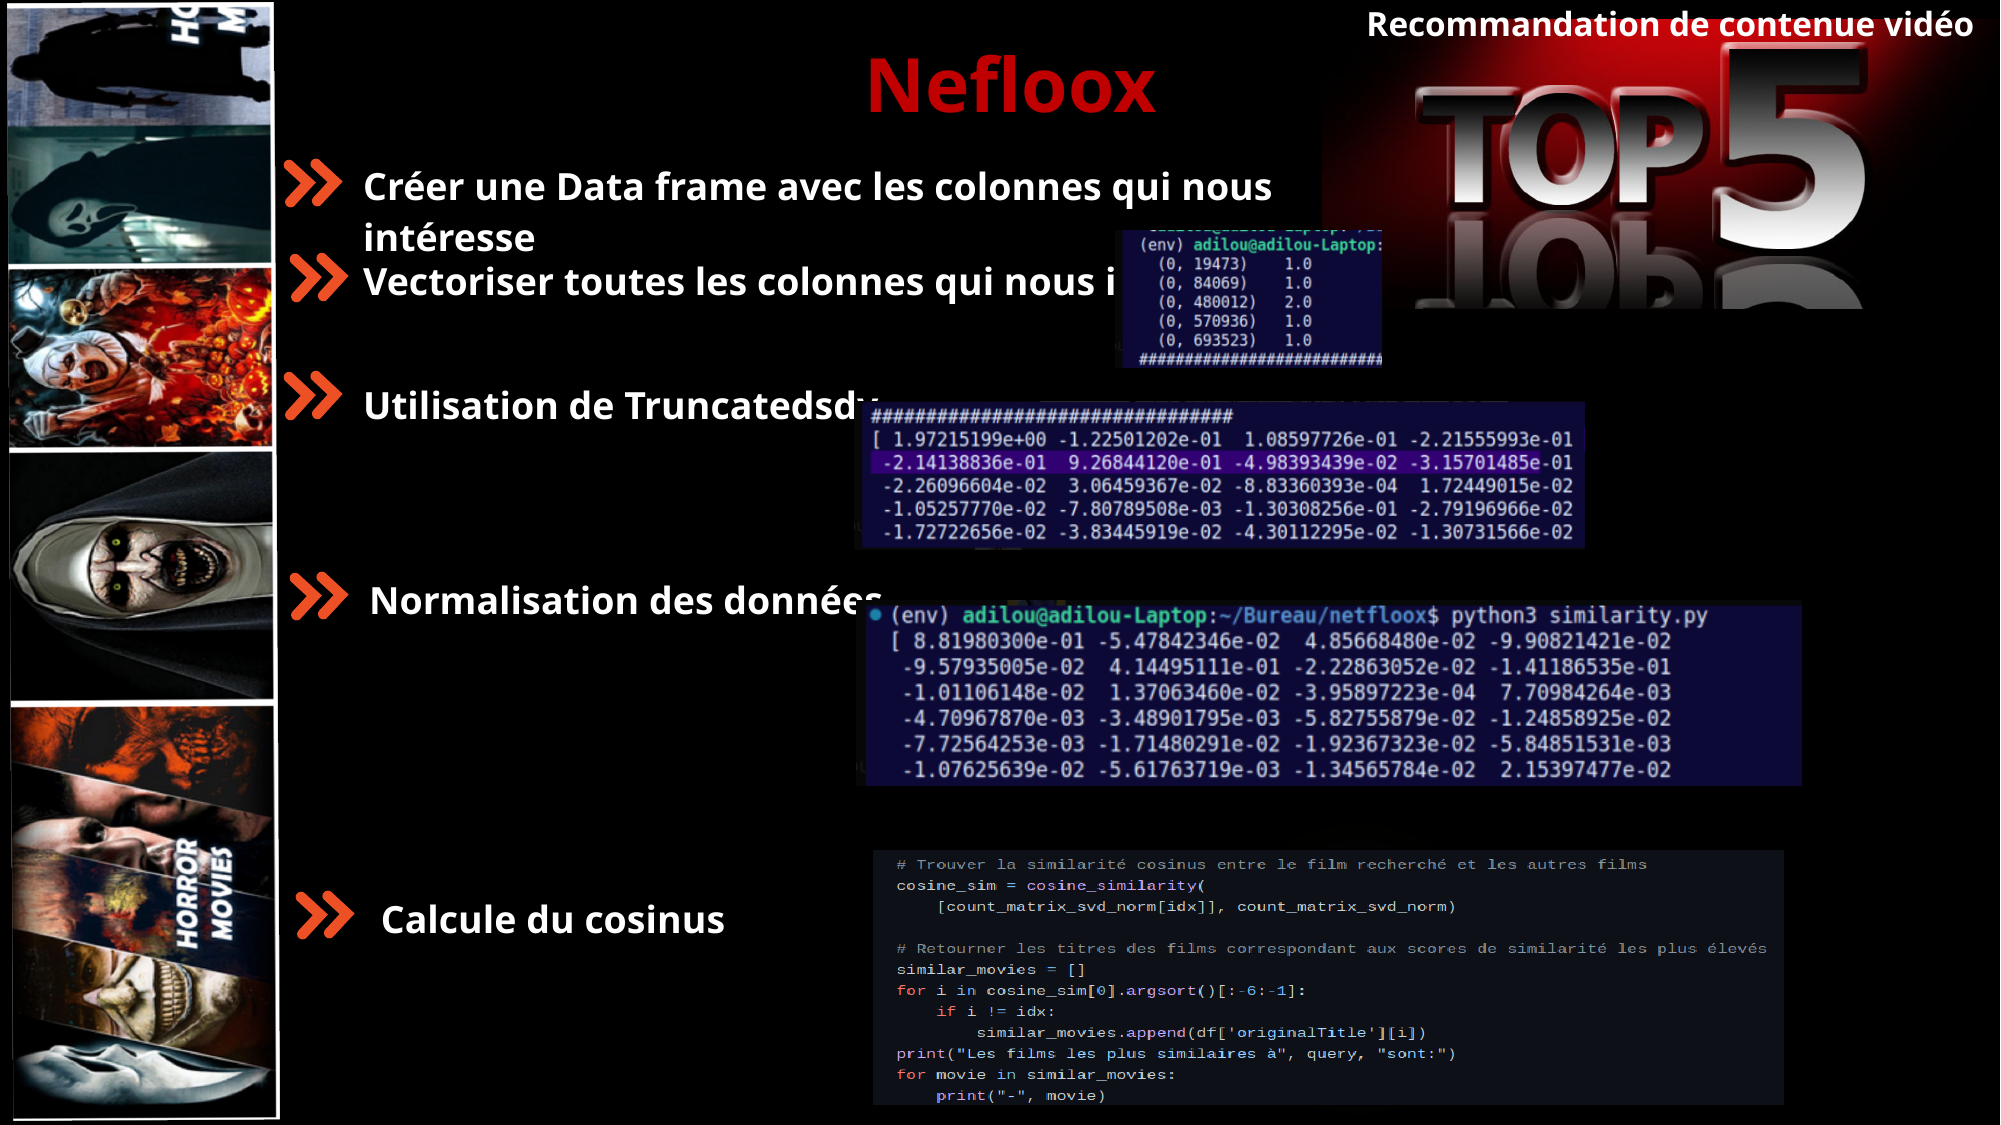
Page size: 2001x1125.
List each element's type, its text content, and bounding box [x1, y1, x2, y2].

picture [873, 850, 1784, 1105]
text_box Calcule du cosinus [366, 885, 873, 945]
picture [1115, 19, 2000, 368]
text_box Recommandation de contenue vidéo [1171, 0, 1991, 51]
picture [854, 401, 1585, 550]
picture [283, 152, 344, 213]
text_box Nefloox [849, 25, 1217, 128]
picture [856, 600, 1802, 786]
text_box Créer une Data frame avec les colonnes qui nous intéresse [348, 153, 1353, 213]
picture [289, 565, 350, 627]
text_box Vectoriser toutes les colonnes qui nous intéresse [348, 248, 1115, 308]
text_box Utilisation de Truncatedsdv [348, 372, 1353, 432]
text_box Normalisation des données [354, 566, 1359, 626]
picture [6, 1, 280, 1121]
picture [289, 246, 348, 308]
picture [295, 884, 356, 945]
picture [283, 364, 344, 426]
